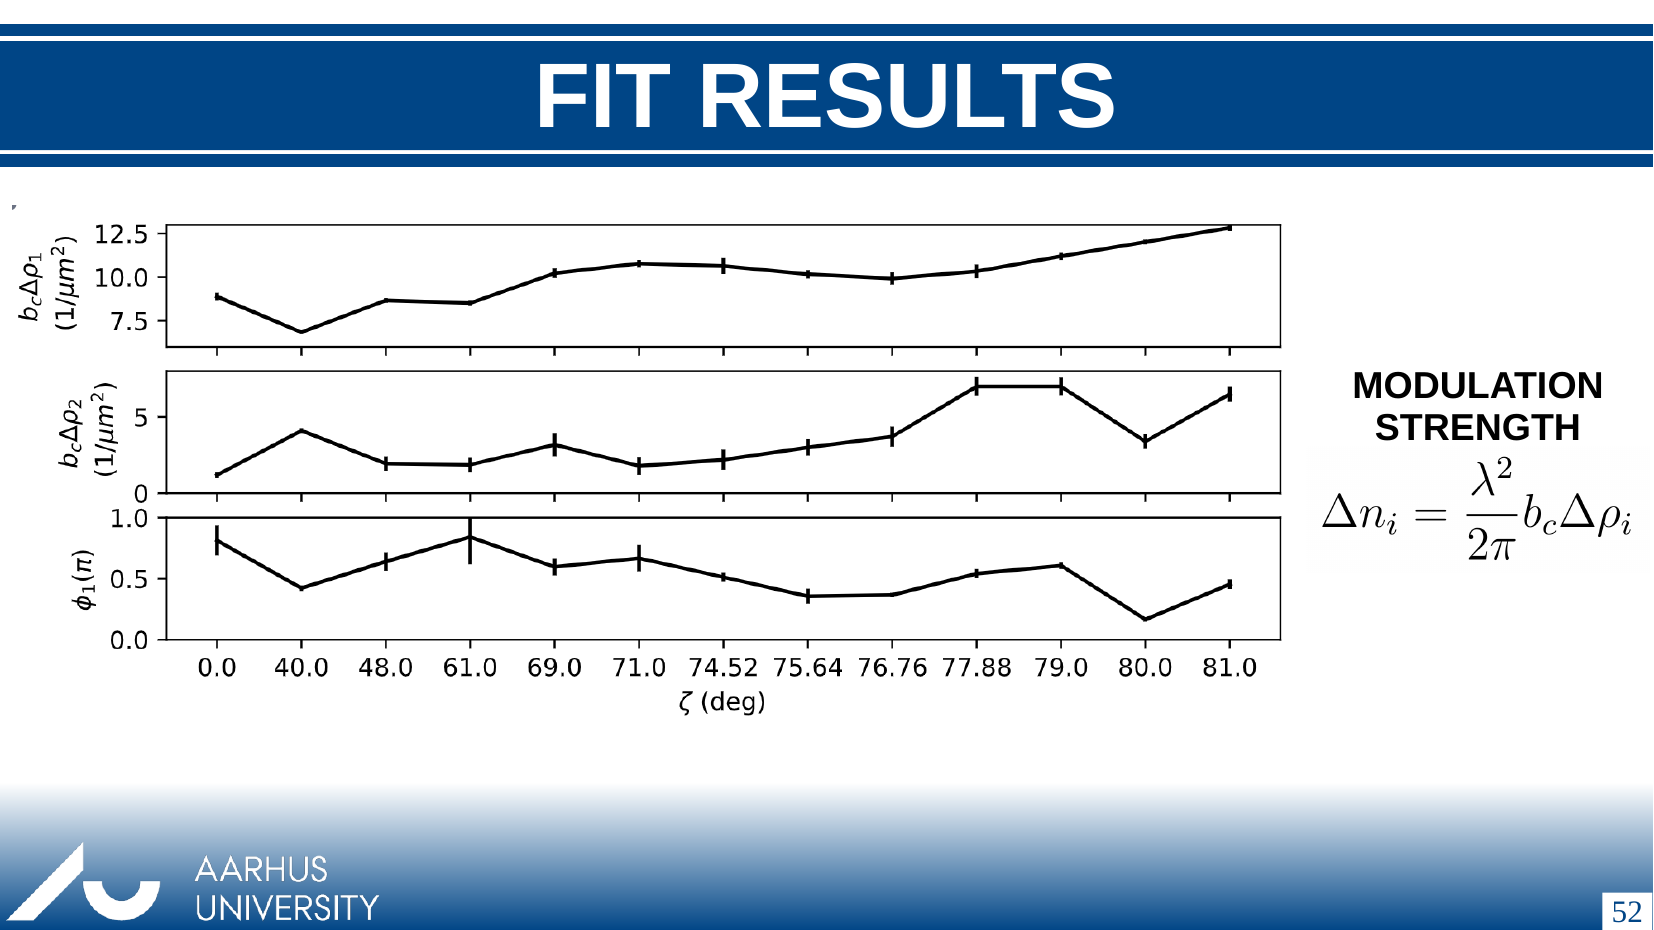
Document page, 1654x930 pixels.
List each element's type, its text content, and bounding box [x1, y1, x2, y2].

title FIT RESULTS [0, 41, 1653, 151]
picture [12, 205, 1291, 725]
picture [5, 841, 414, 928]
text_box MODULATION STRENGTH [1337, 357, 1619, 457]
picture [1306, 446, 1650, 573]
